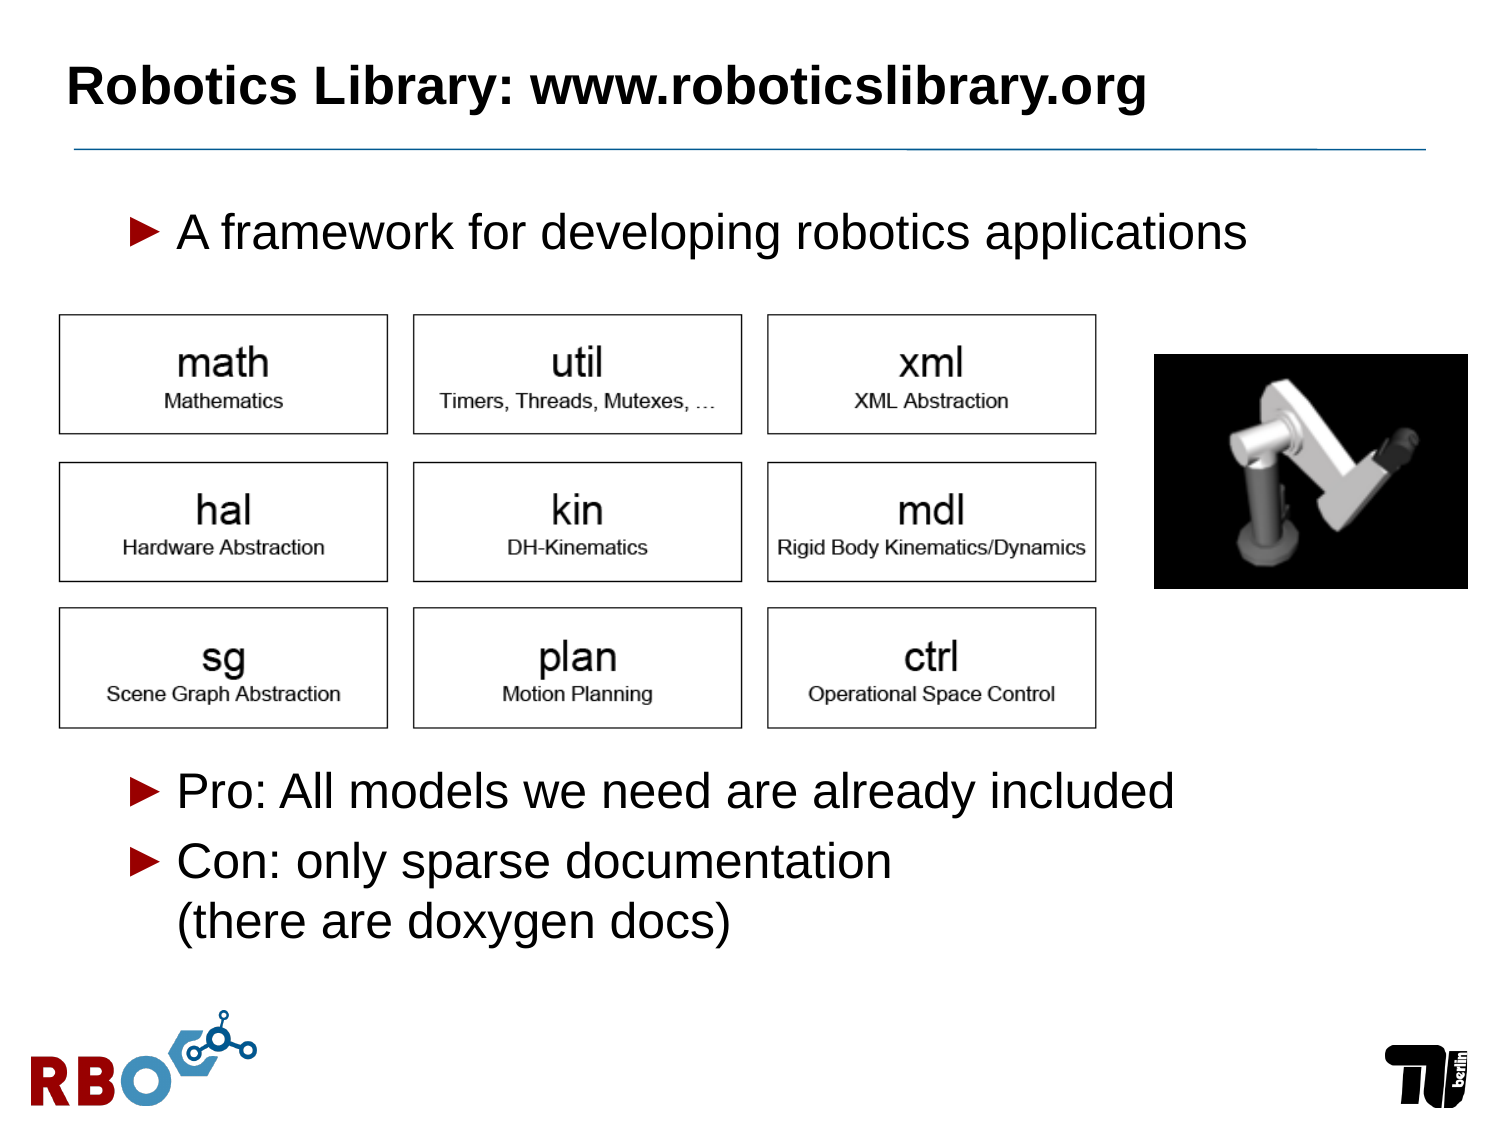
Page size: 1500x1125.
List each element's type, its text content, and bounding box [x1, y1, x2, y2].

picture [54, 308, 1104, 735]
title Robotics Library: www.roboticslibrary.org [66, 50, 1417, 238]
list A framework for developing robotics applications Pro: All models we need are already included Con: only sparse documentation (there are doxygen docs) [82, 199, 1432, 1125]
picture [31, 1010, 82, 1106]
picture [1432, 1045, 1468, 1108]
picture [1154, 354, 1468, 589]
